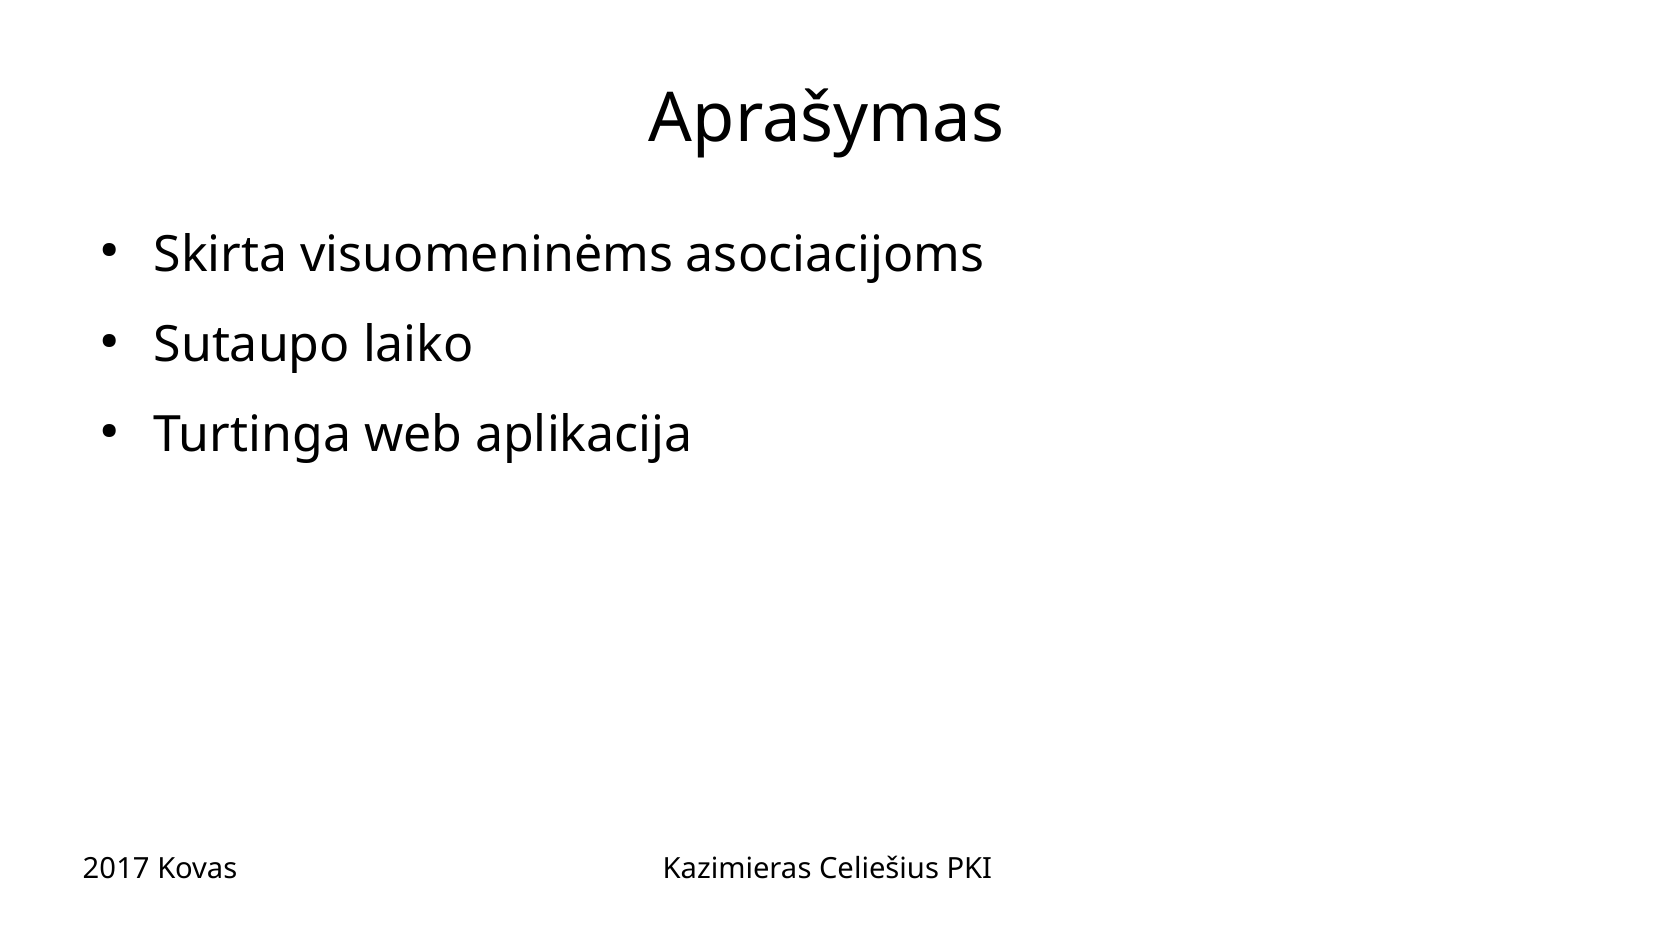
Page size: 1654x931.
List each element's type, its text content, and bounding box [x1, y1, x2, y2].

list Skirta visuomeninėms asociacijoms Sutaupo laiko Turtinga web aplikacija [82, 217, 1571, 757]
title Aprašymas [82, 37, 1571, 193]
